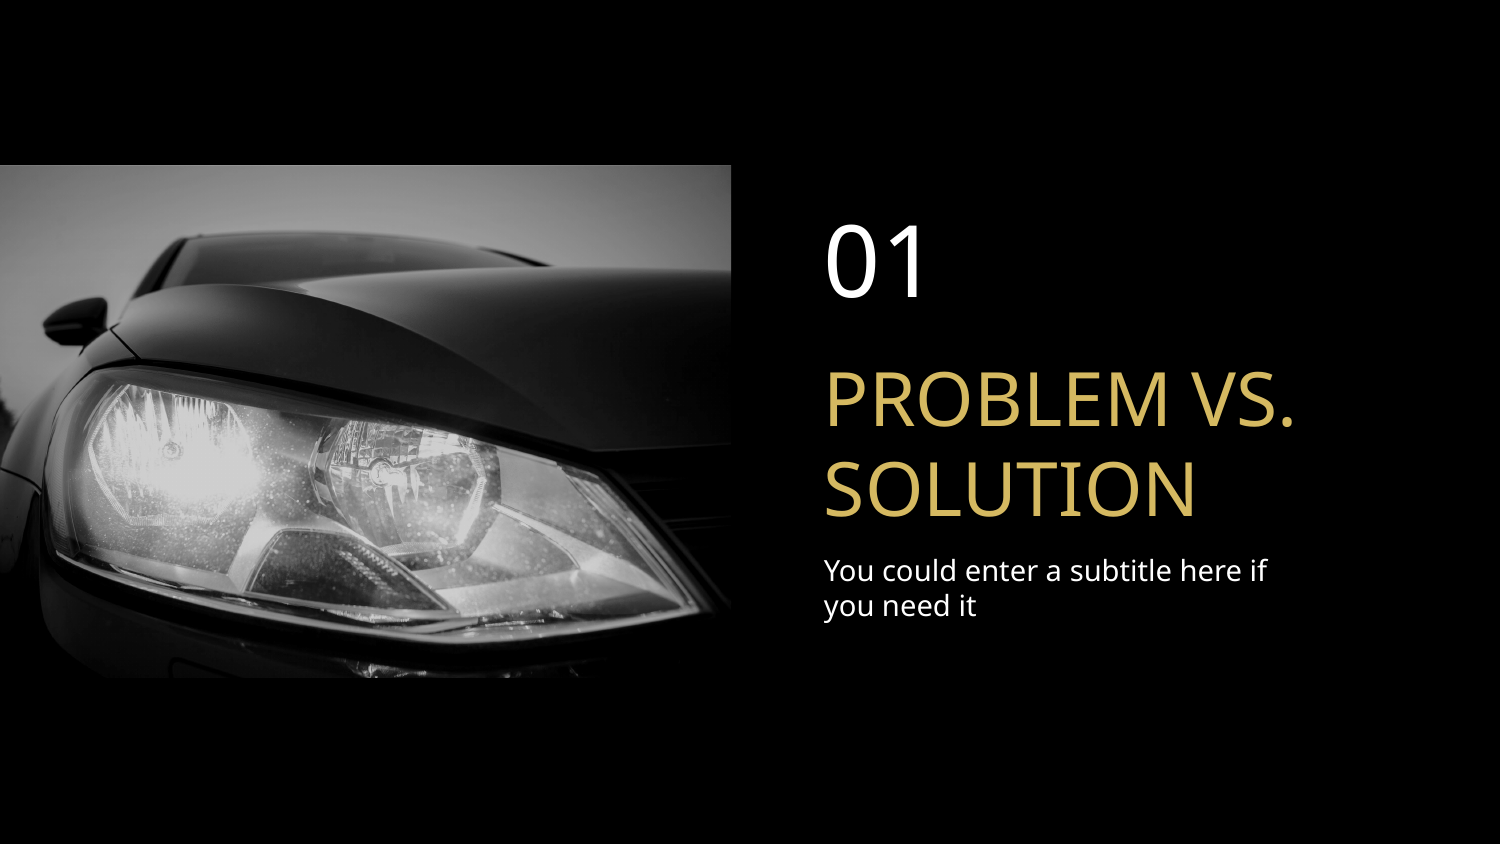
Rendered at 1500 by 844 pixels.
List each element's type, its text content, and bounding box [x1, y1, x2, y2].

subtitle You could enter a subtitle here if you need it [808, 537, 1319, 668]
text_box [0, 165, 732, 678]
title 01 [808, 176, 1358, 333]
title PROBLEM VS. SOLUTION [808, 372, 1484, 511]
